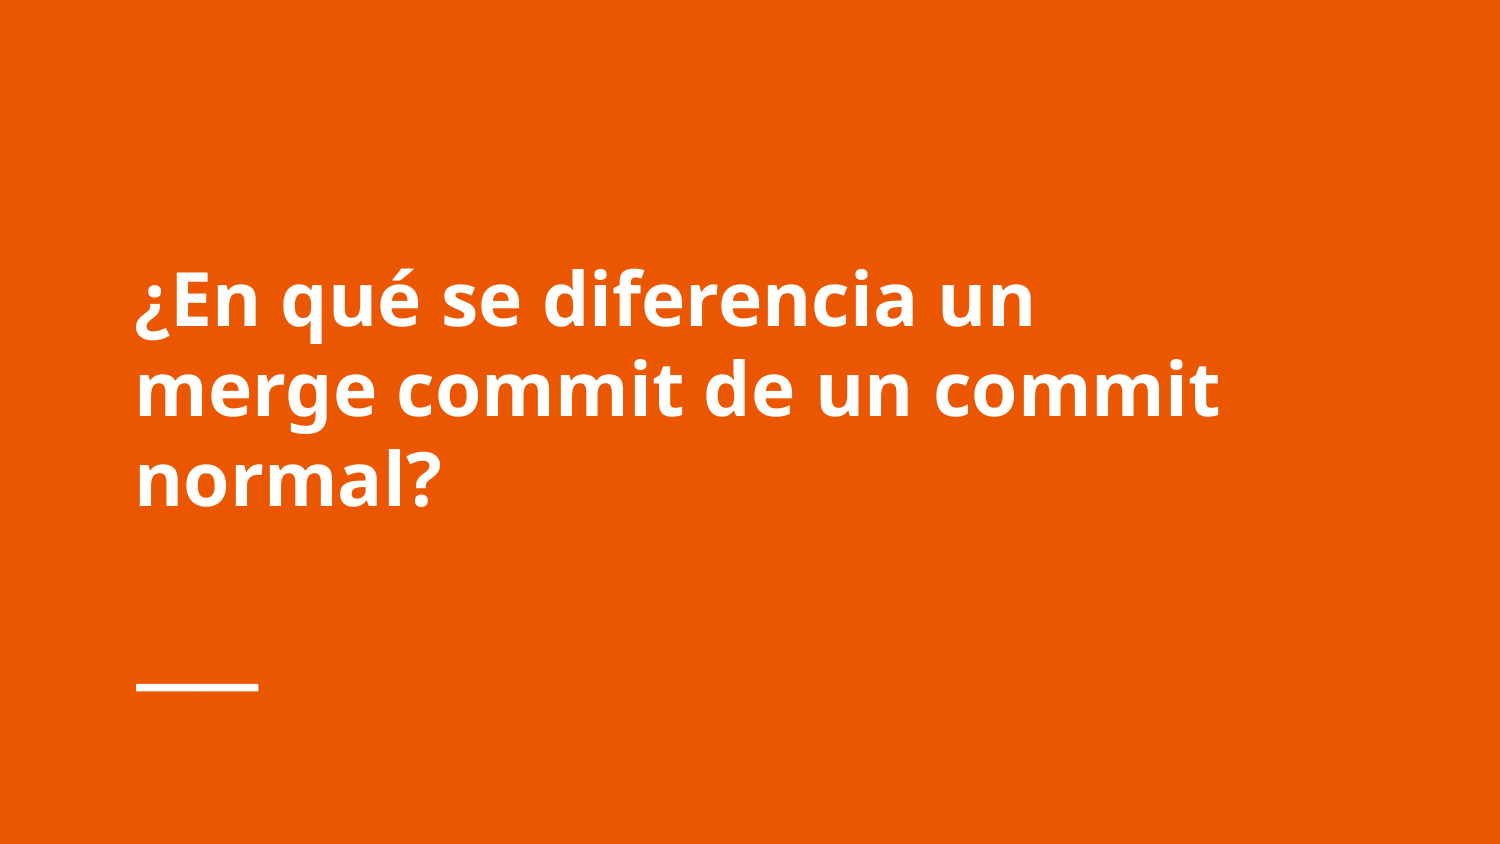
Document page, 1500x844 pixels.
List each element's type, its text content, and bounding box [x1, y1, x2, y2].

title ¿En qué se diferencia un merge commit de un commit normal? [119, 141, 1272, 632]
